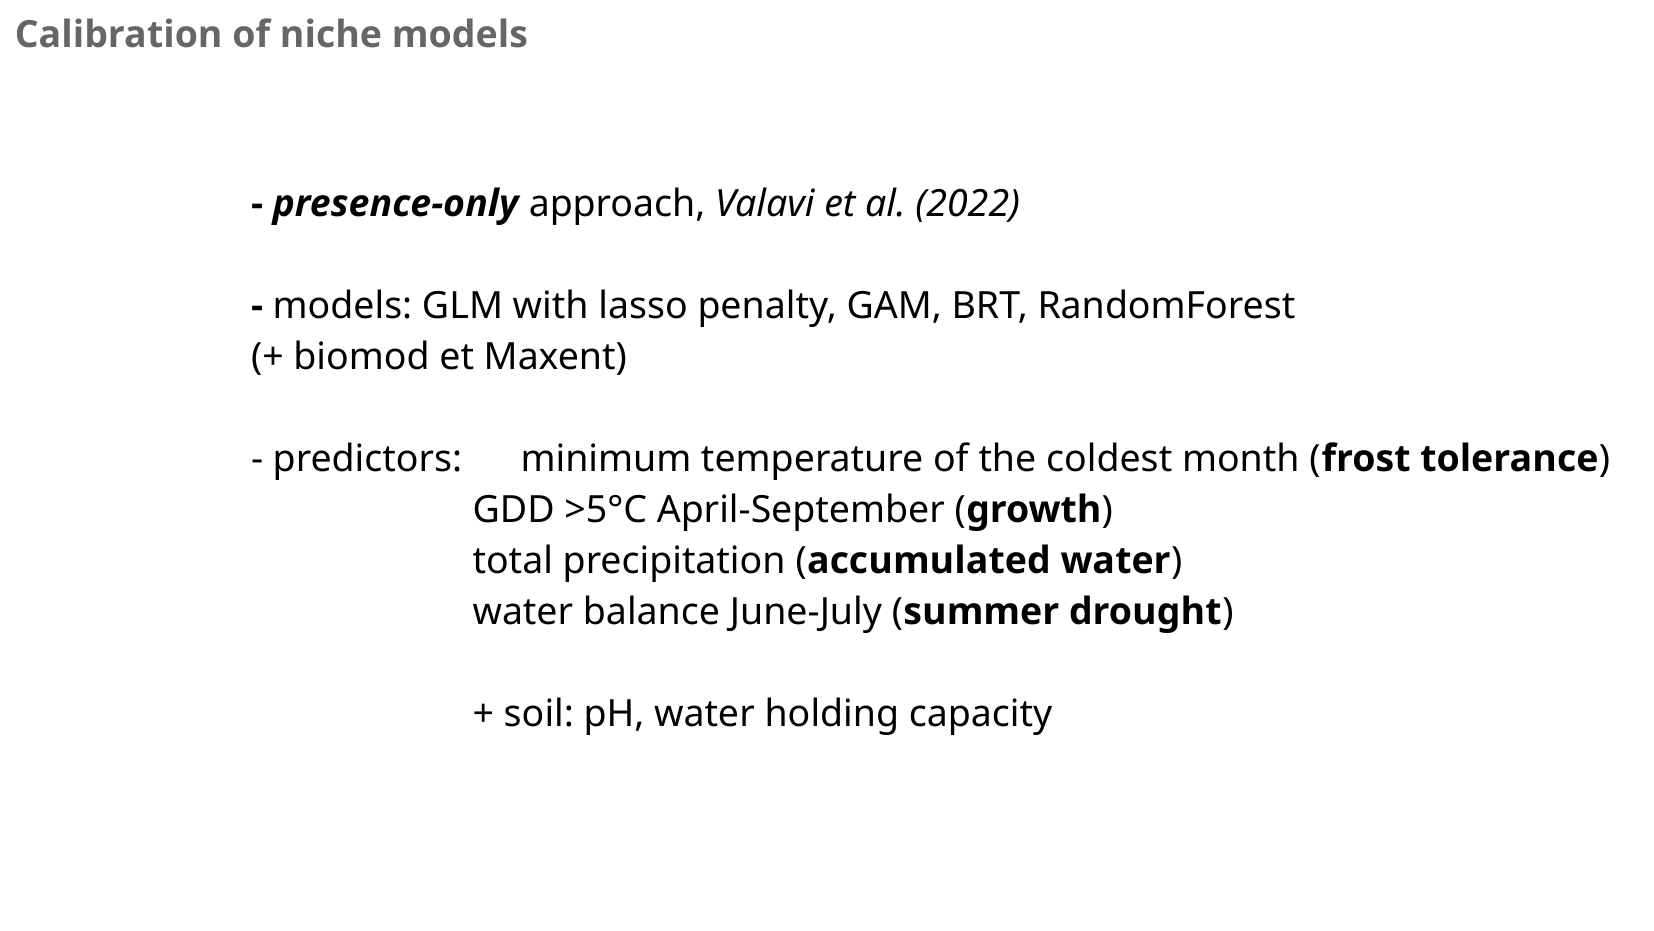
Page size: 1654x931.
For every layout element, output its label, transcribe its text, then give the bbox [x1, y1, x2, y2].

text_box - presence-only approach, Valavi et al. (2022) - models: GLM with lasso penalty, GAM, BRT, RandomForest (+ biomod et Maxent) - predictors: minimum temperature of the coldest month (frost tolerance) GDD >5°C April-September (growth) total precipitation (accumulated water) water balance June-July (summer drought) + soil: pH, water holding capacity [236, 118, 1654, 931]
text_box Calibration of niche models [0, 0, 1654, 118]
